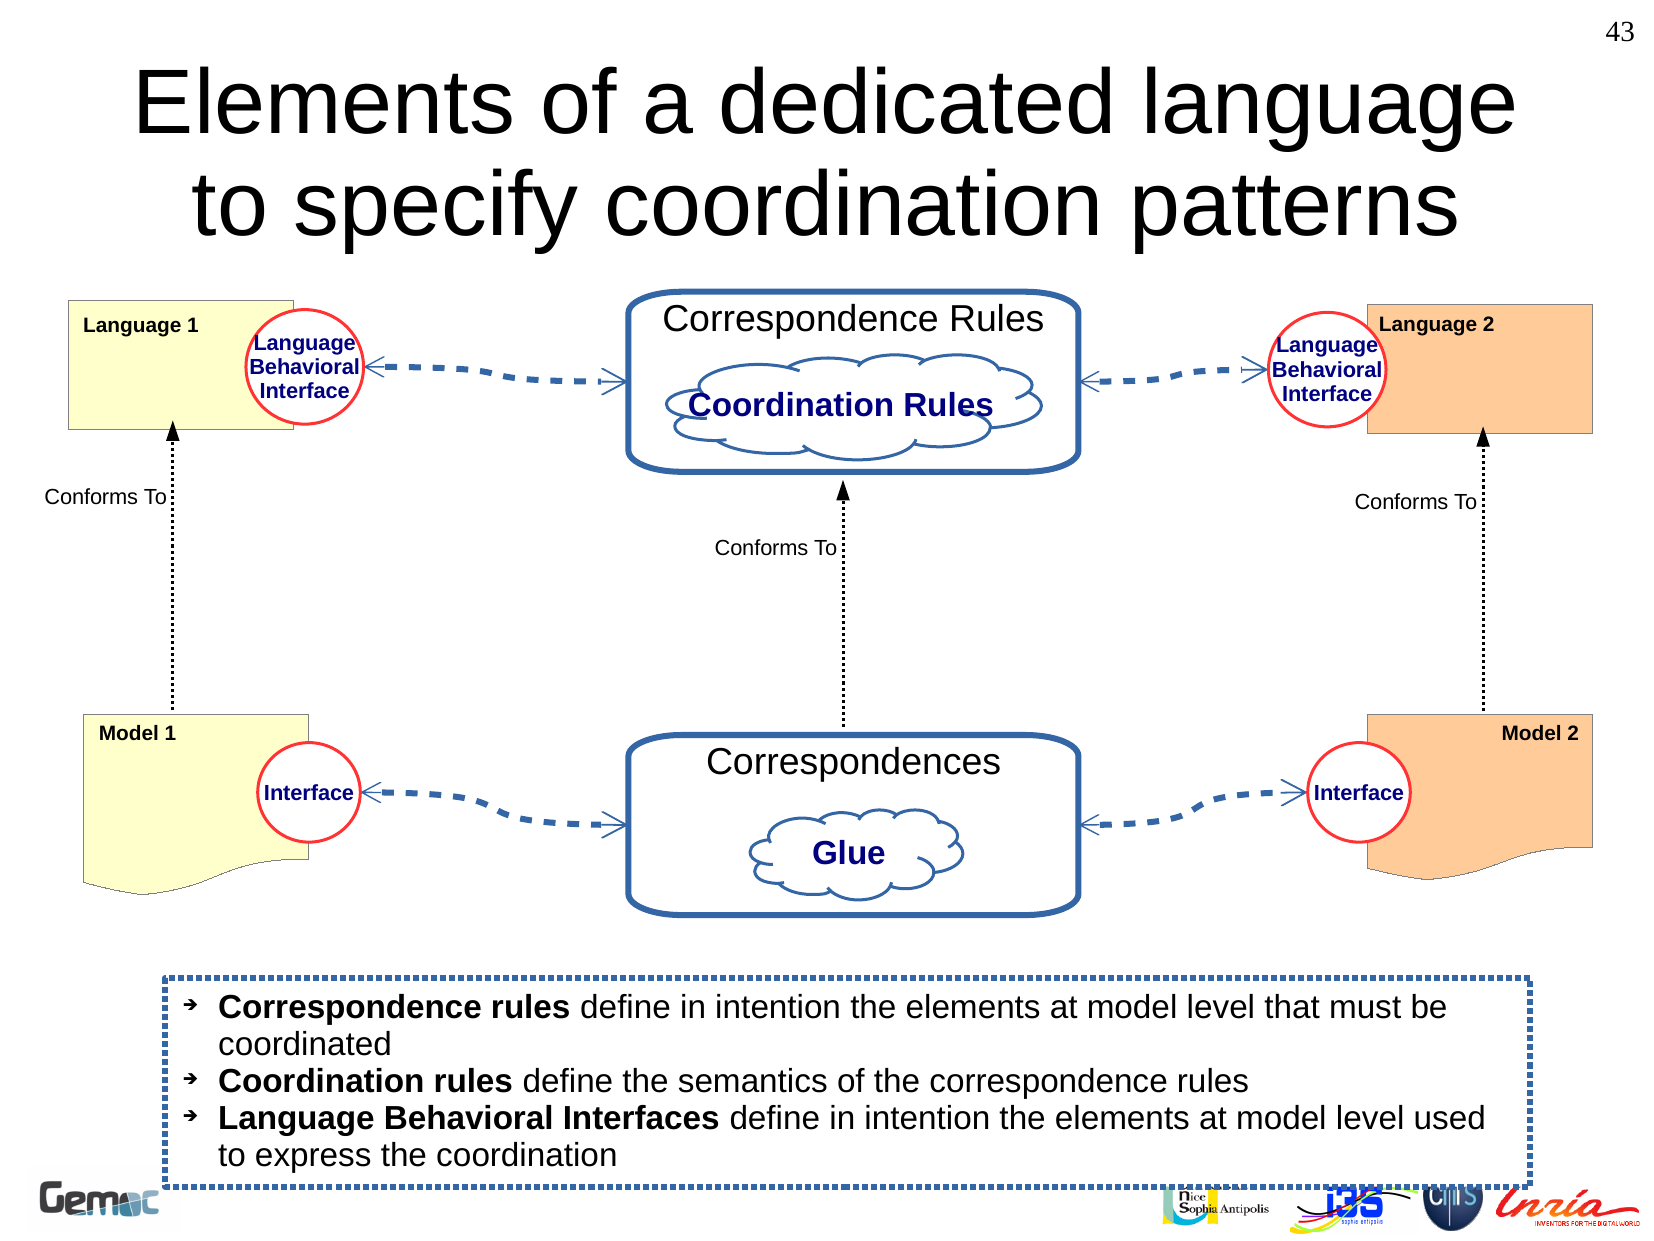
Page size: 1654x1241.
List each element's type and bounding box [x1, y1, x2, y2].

text_box [62, 300, 364, 430]
text_box [699, 528, 918, 621]
text_box [29, 477, 248, 586]
text_box [165, 978, 1531, 1187]
text_box [83, 714, 361, 895]
text_box [628, 735, 1079, 916]
picture [1137, 1167, 1647, 1241]
text_box [1339, 482, 1558, 566]
text_box [1307, 714, 1623, 880]
text_box [1268, 304, 1593, 434]
title [82, 49, 1571, 257]
text_box [628, 291, 1079, 472]
